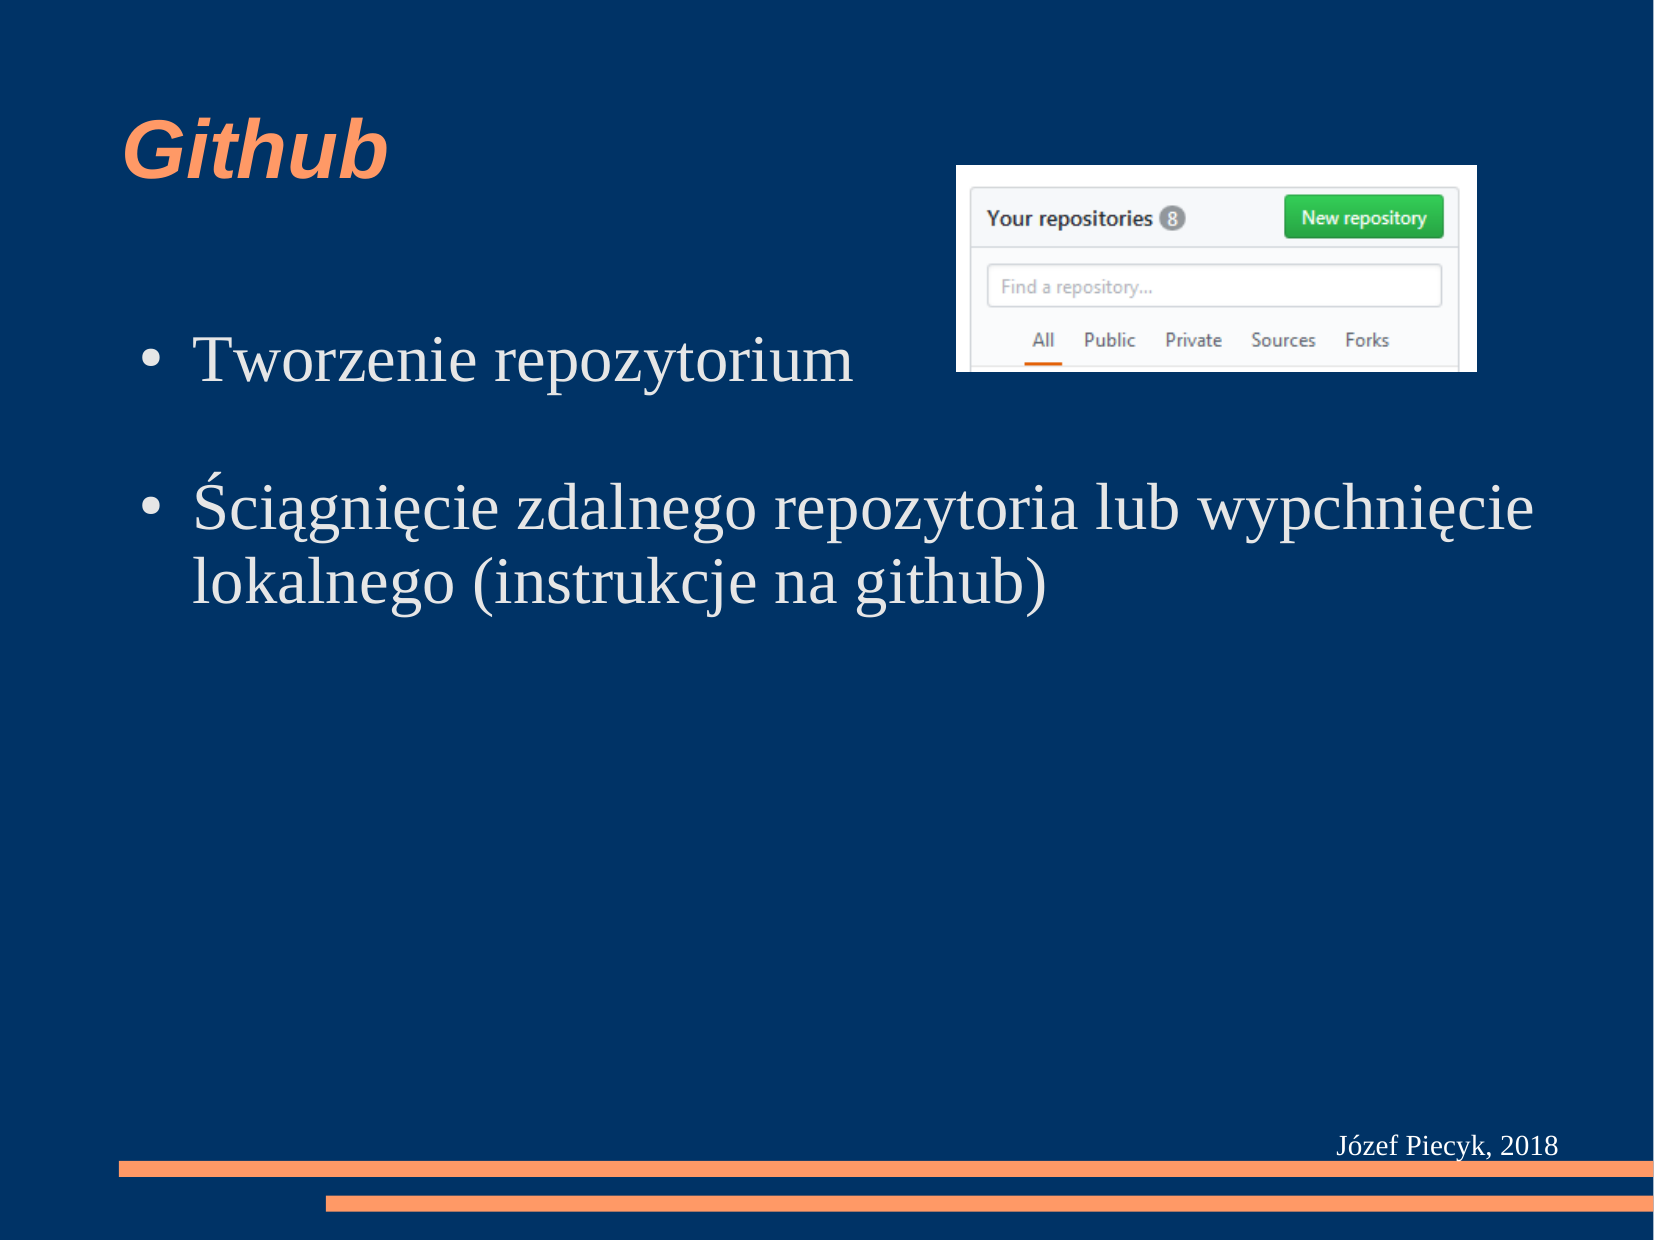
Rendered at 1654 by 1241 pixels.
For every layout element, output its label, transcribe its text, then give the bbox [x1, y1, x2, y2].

picture [956, 165, 1477, 372]
title Github [121, 46, 1534, 254]
list Tworzenie repozytorium Ściągnięcie zdalnego repozytoria lub wypchnięcie lokalnego (instrukcje na github) [121, 322, 1561, 1132]
